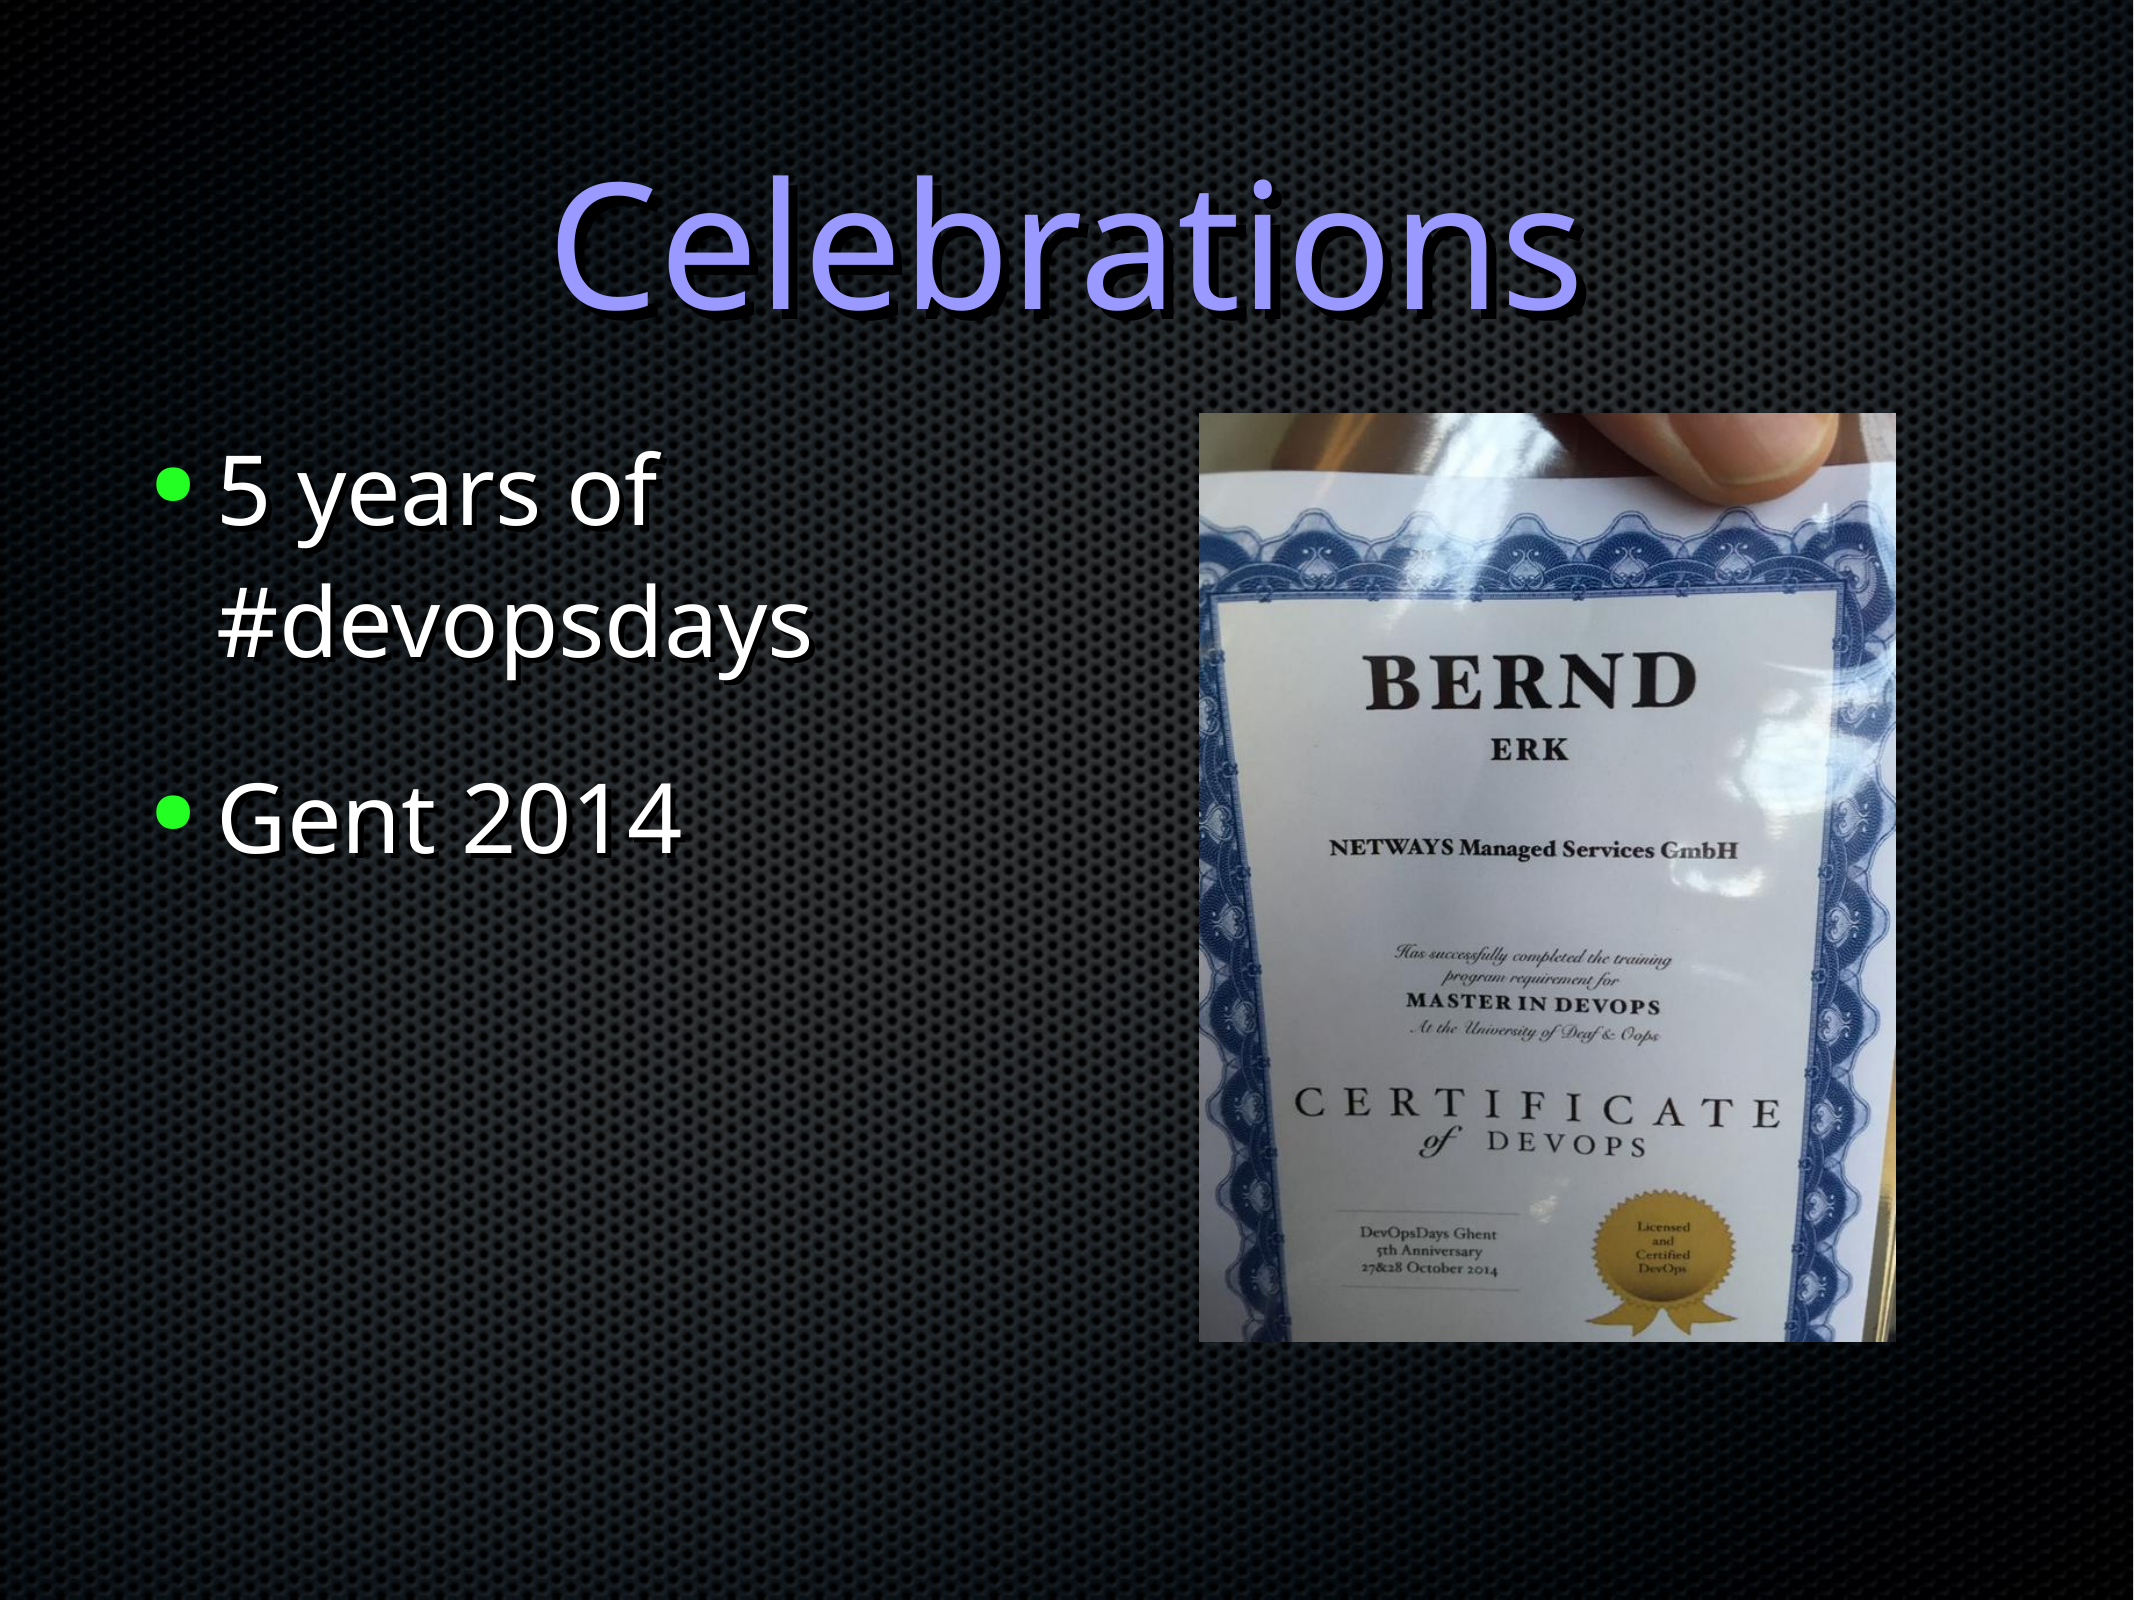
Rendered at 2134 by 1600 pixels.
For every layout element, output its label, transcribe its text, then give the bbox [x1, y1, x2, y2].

title Celebrations [129, 41, 2005, 442]
picture [0, 0, 2134, 1600]
list 5 years of #devopsdays Gent 2014 [150, 442, 1065, 1351]
